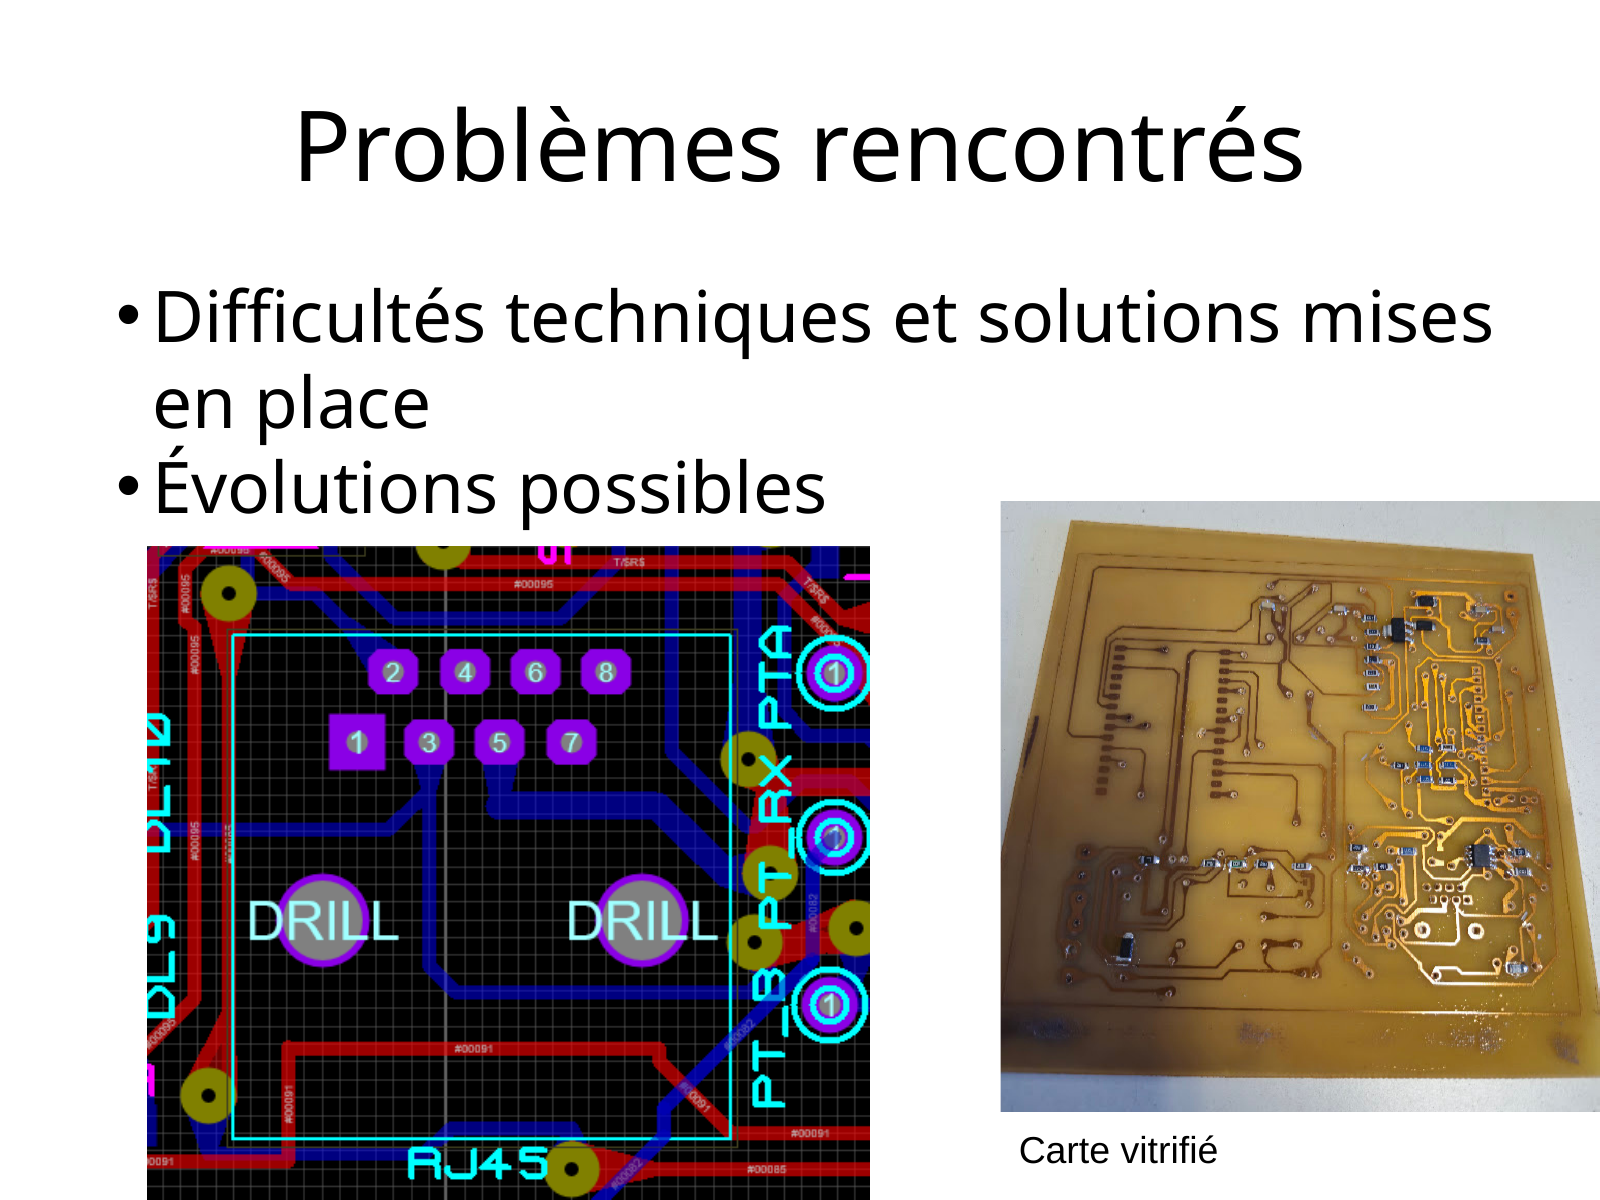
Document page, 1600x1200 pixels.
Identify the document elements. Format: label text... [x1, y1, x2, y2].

picture [147, 546, 870, 1200]
text_box Carte vitrifié [1003, 1122, 1506, 1179]
text_box Difficultés techniques et solutions mises en place Évolutions possibles [80, 271, 1520, 1072]
text_box [1000, 501, 1600, 1112]
text_box Problèmes rencontrés [80, 36, 1520, 248]
